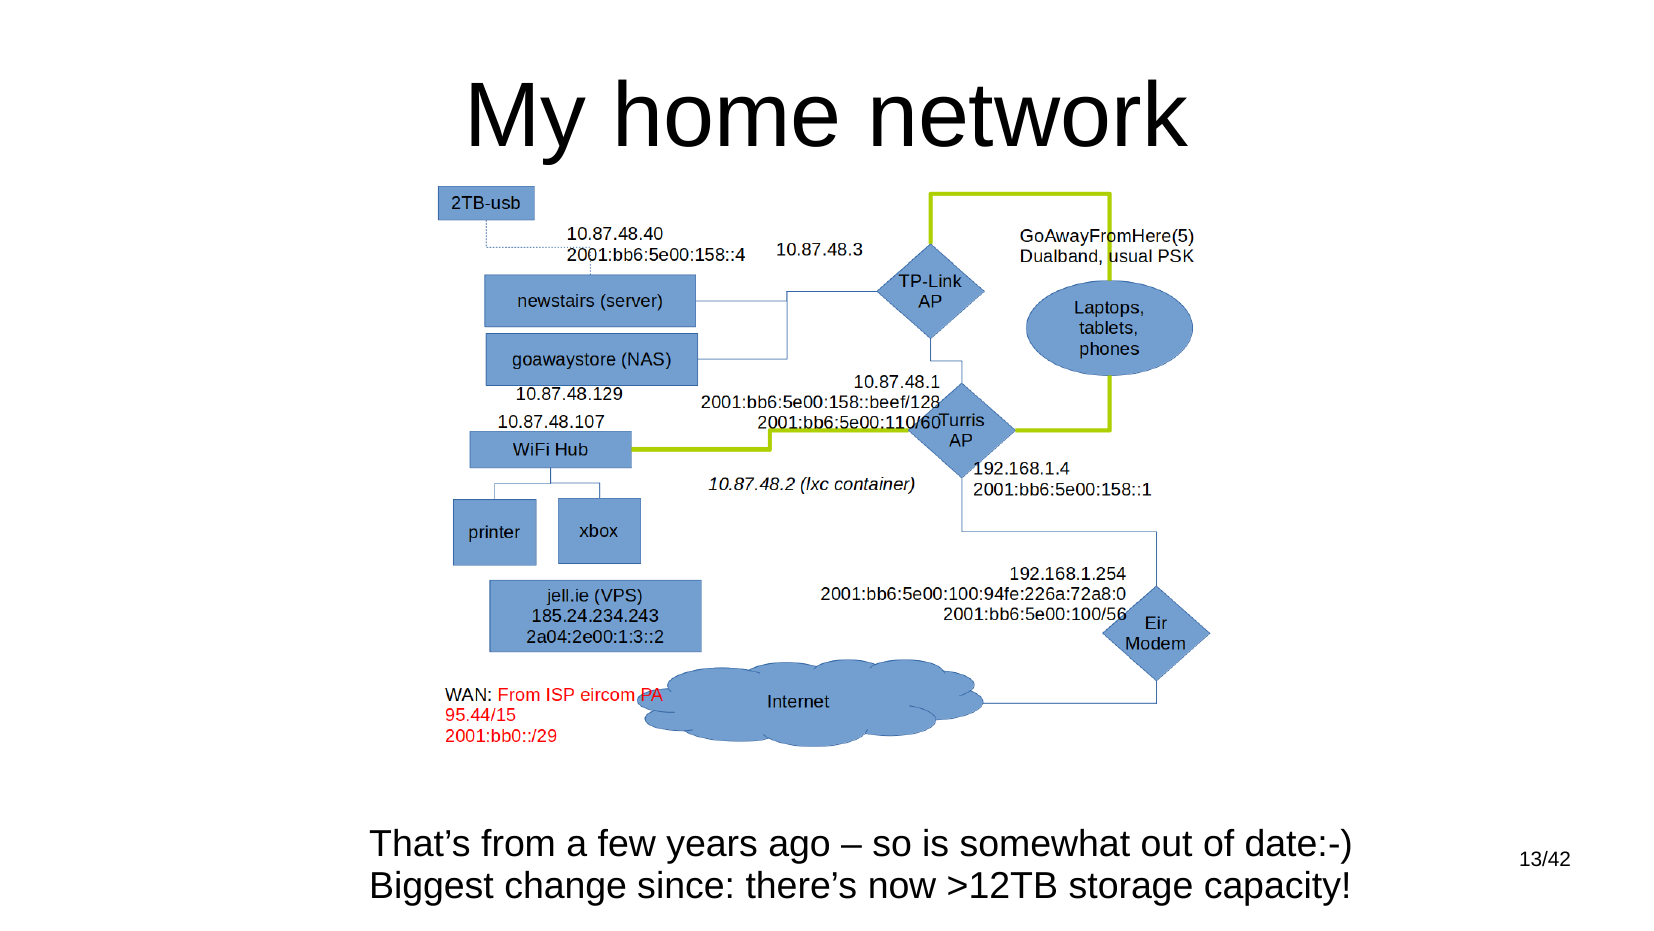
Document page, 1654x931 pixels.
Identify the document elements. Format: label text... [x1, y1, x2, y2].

text_box That’s from a few years ago – so is somewhat out of date:-) Biggest change since: there’s now >12TB storage capacity! [354, 814, 1369, 914]
picture [425, 165, 1218, 756]
title My home network [82, 37, 1571, 193]
